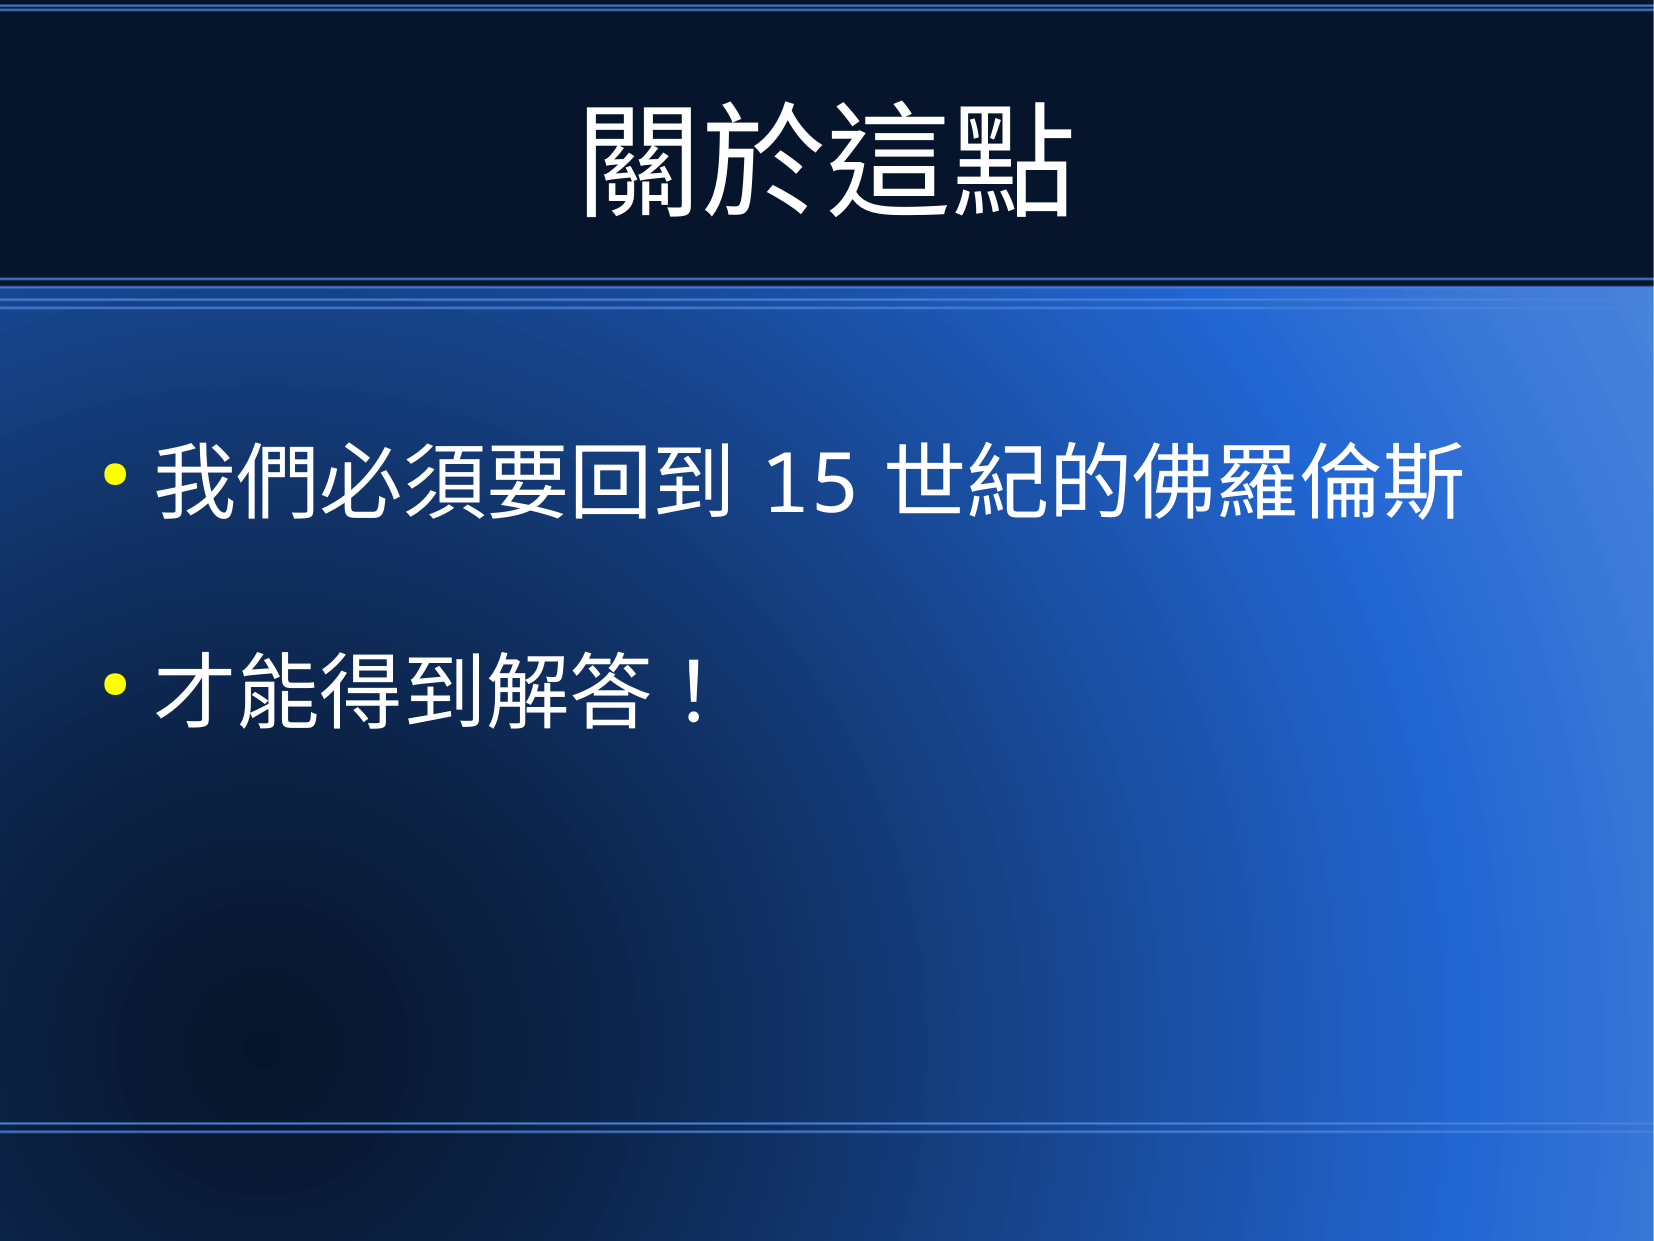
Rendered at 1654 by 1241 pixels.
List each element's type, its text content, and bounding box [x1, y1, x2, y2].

list 我們必須要回到15世紀的佛羅倫斯 才能得到解答！ [82, 355, 1571, 1241]
title 關於這點 [82, 49, 1571, 257]
picture [0, 0, 1654, 1241]
